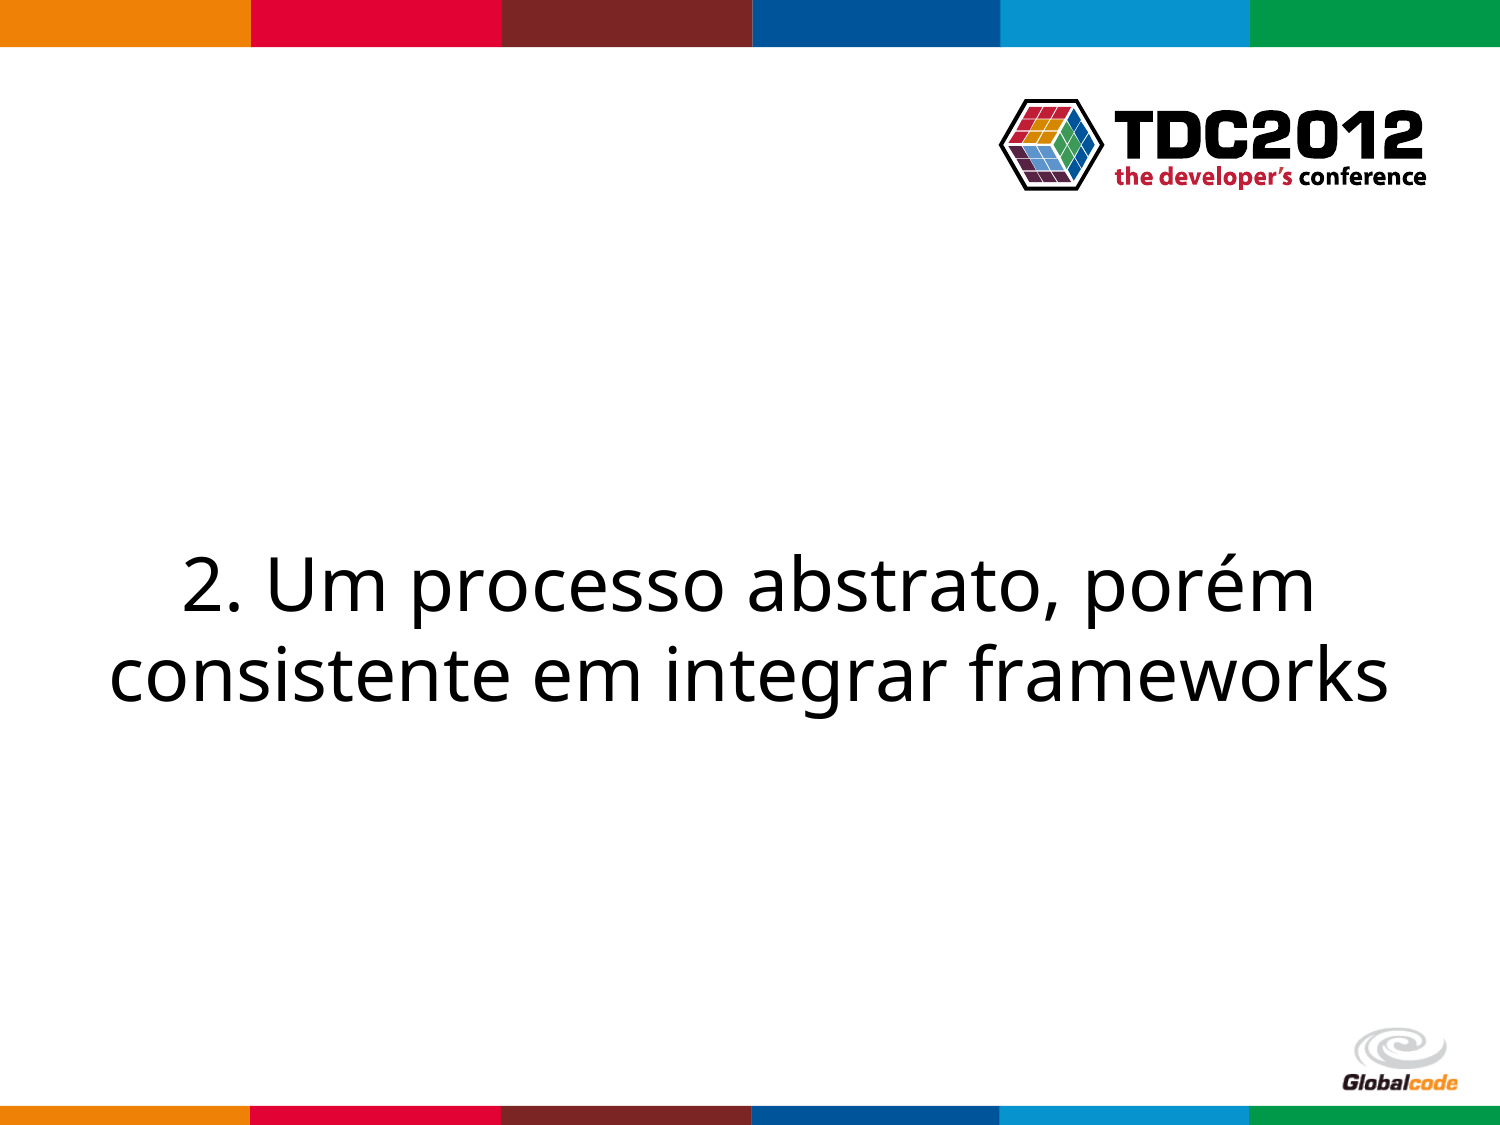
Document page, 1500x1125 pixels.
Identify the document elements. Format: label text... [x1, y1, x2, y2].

picture [1340, 999, 1459, 1105]
subtitle 2. Um processo abstrato, porém consistente em integrar frameworks [41, 255, 1459, 998]
